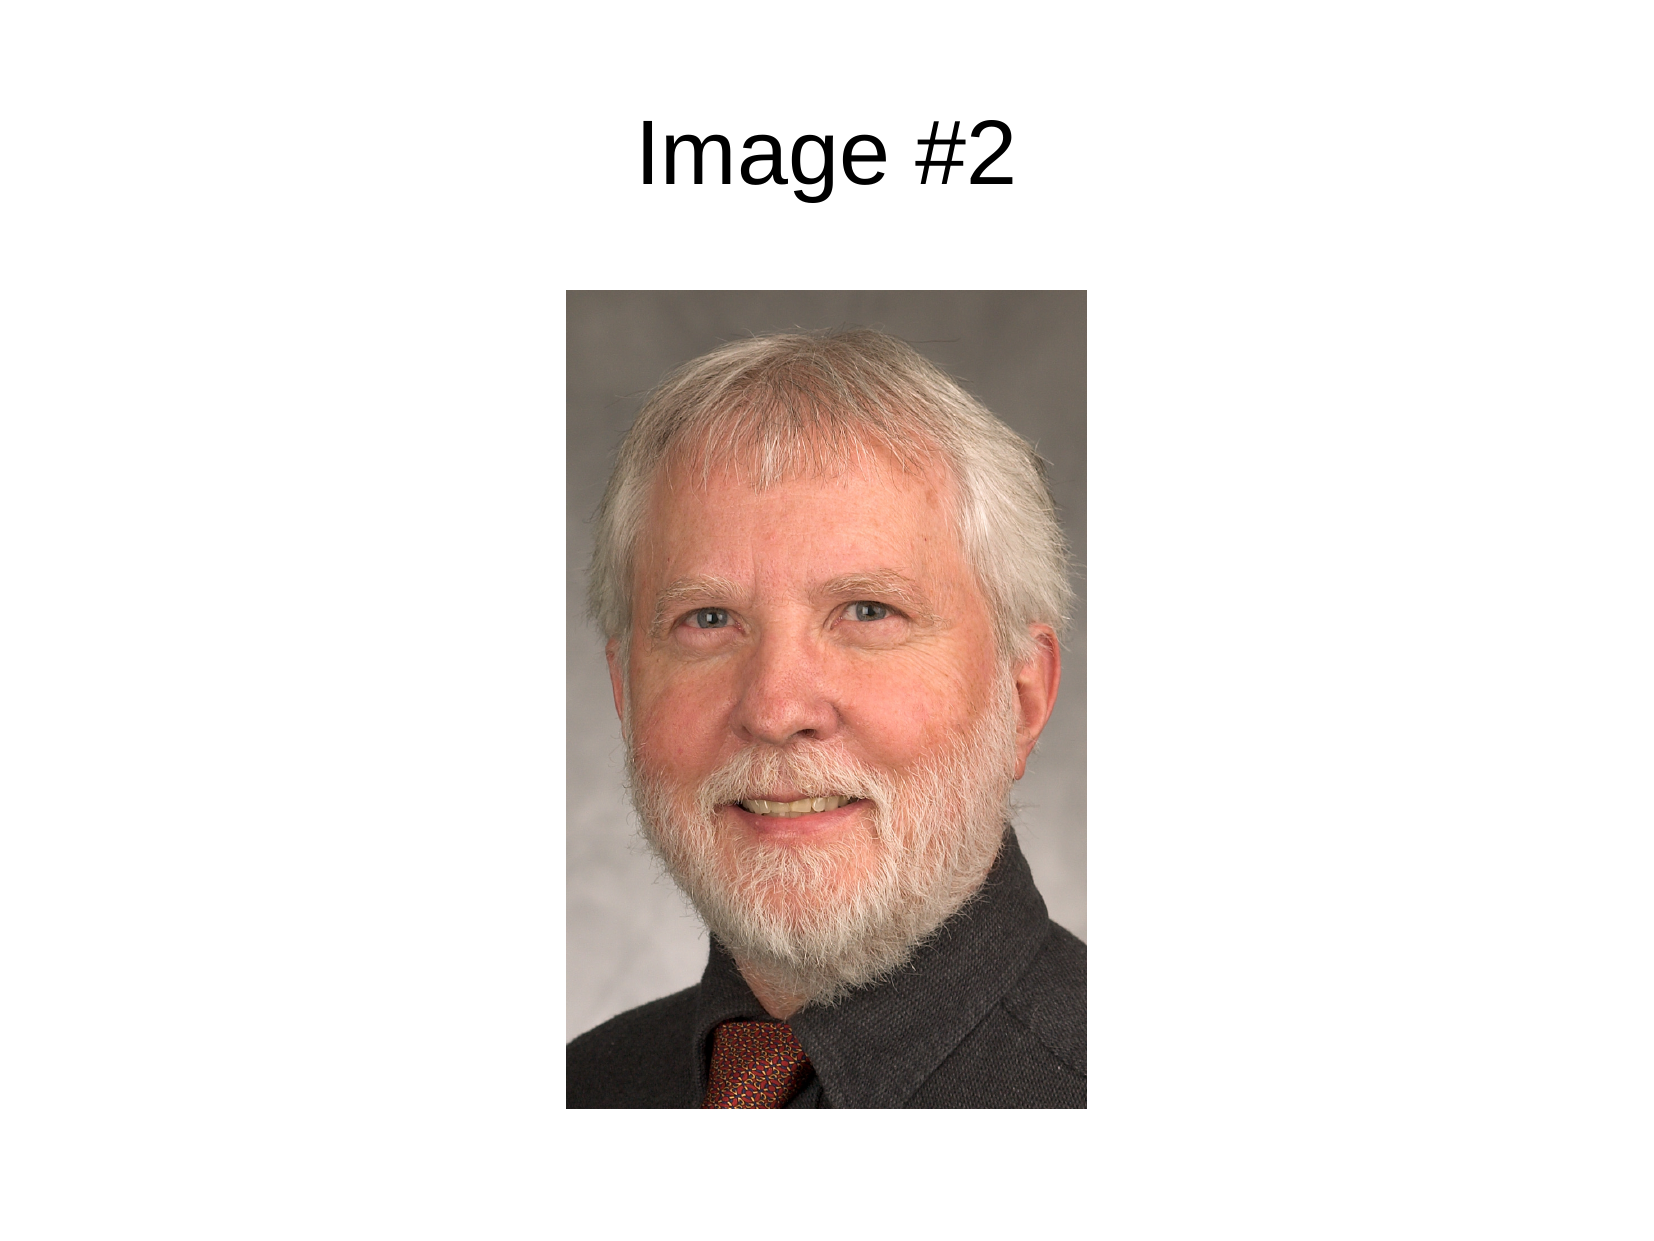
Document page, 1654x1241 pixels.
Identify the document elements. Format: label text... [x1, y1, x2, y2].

title Image #2 [82, 49, 1571, 257]
picture [566, 290, 1087, 1109]
